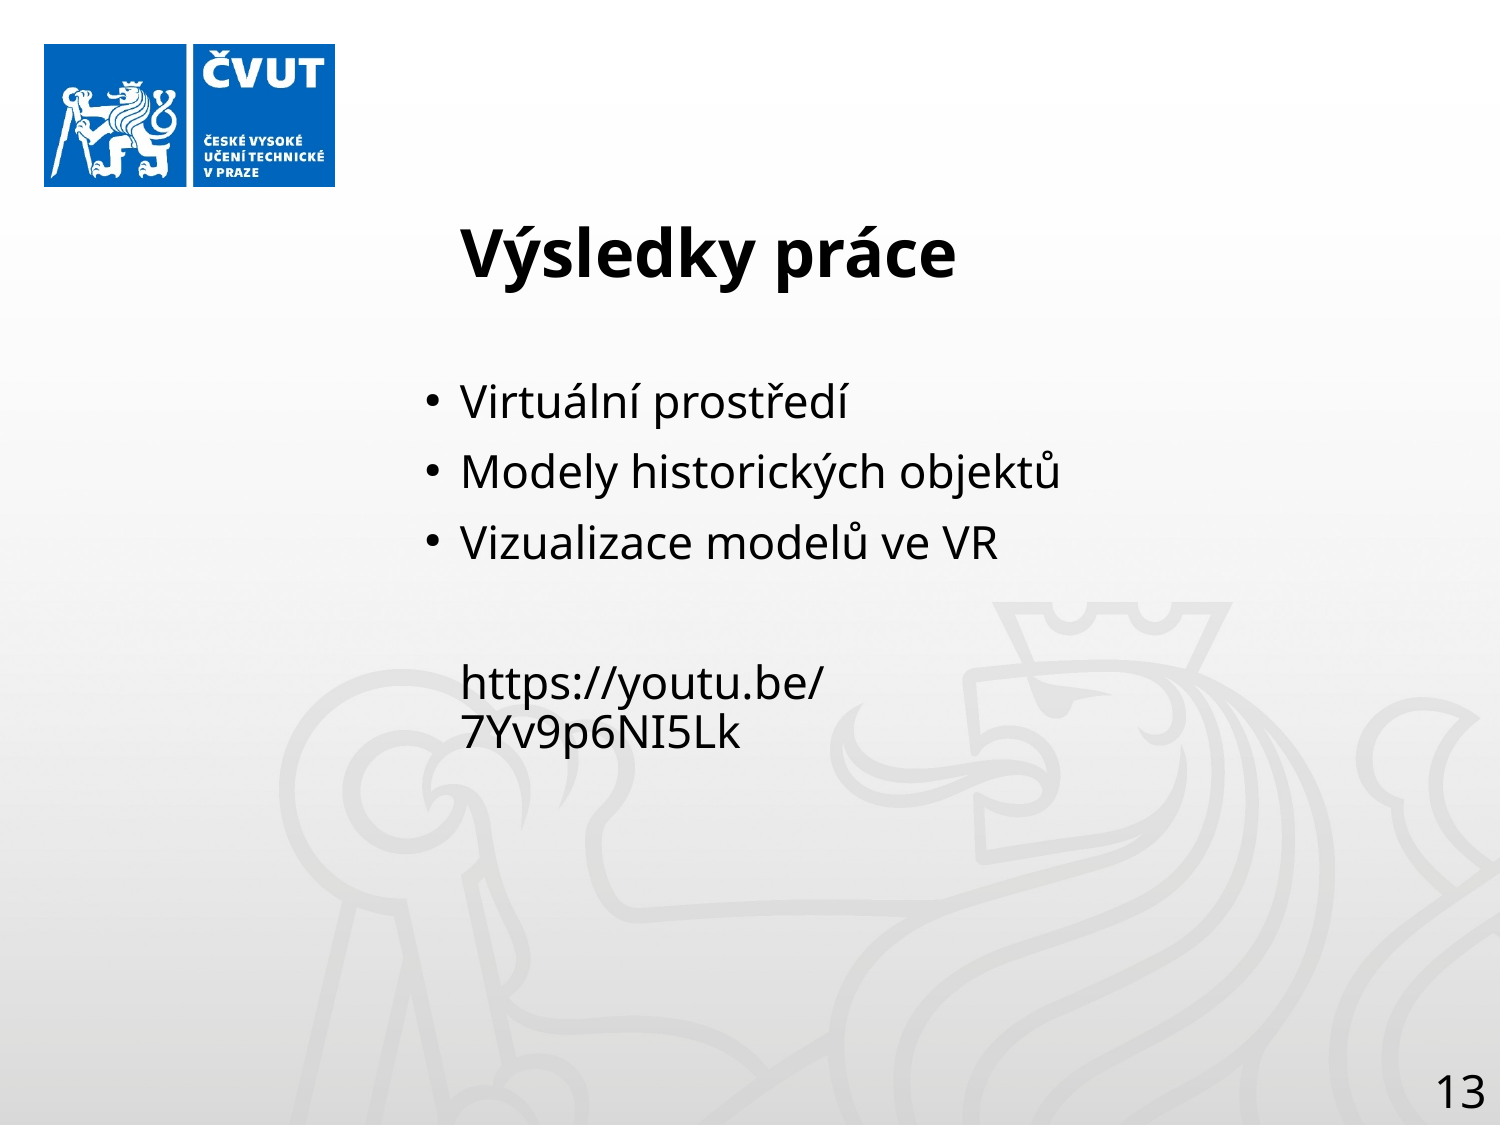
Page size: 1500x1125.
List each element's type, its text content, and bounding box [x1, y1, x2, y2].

picture [0, 0, 1500, 1125]
text_box 13 [1419, 1055, 1500, 1125]
subtitle Virtuální prostředí Modely historických objektů Vizualizace modelů ve VR https://youtu.be/7Yv9p6NI5Lk [424, 379, 1076, 746]
title Výsledky práce [445, 212, 1055, 300]
